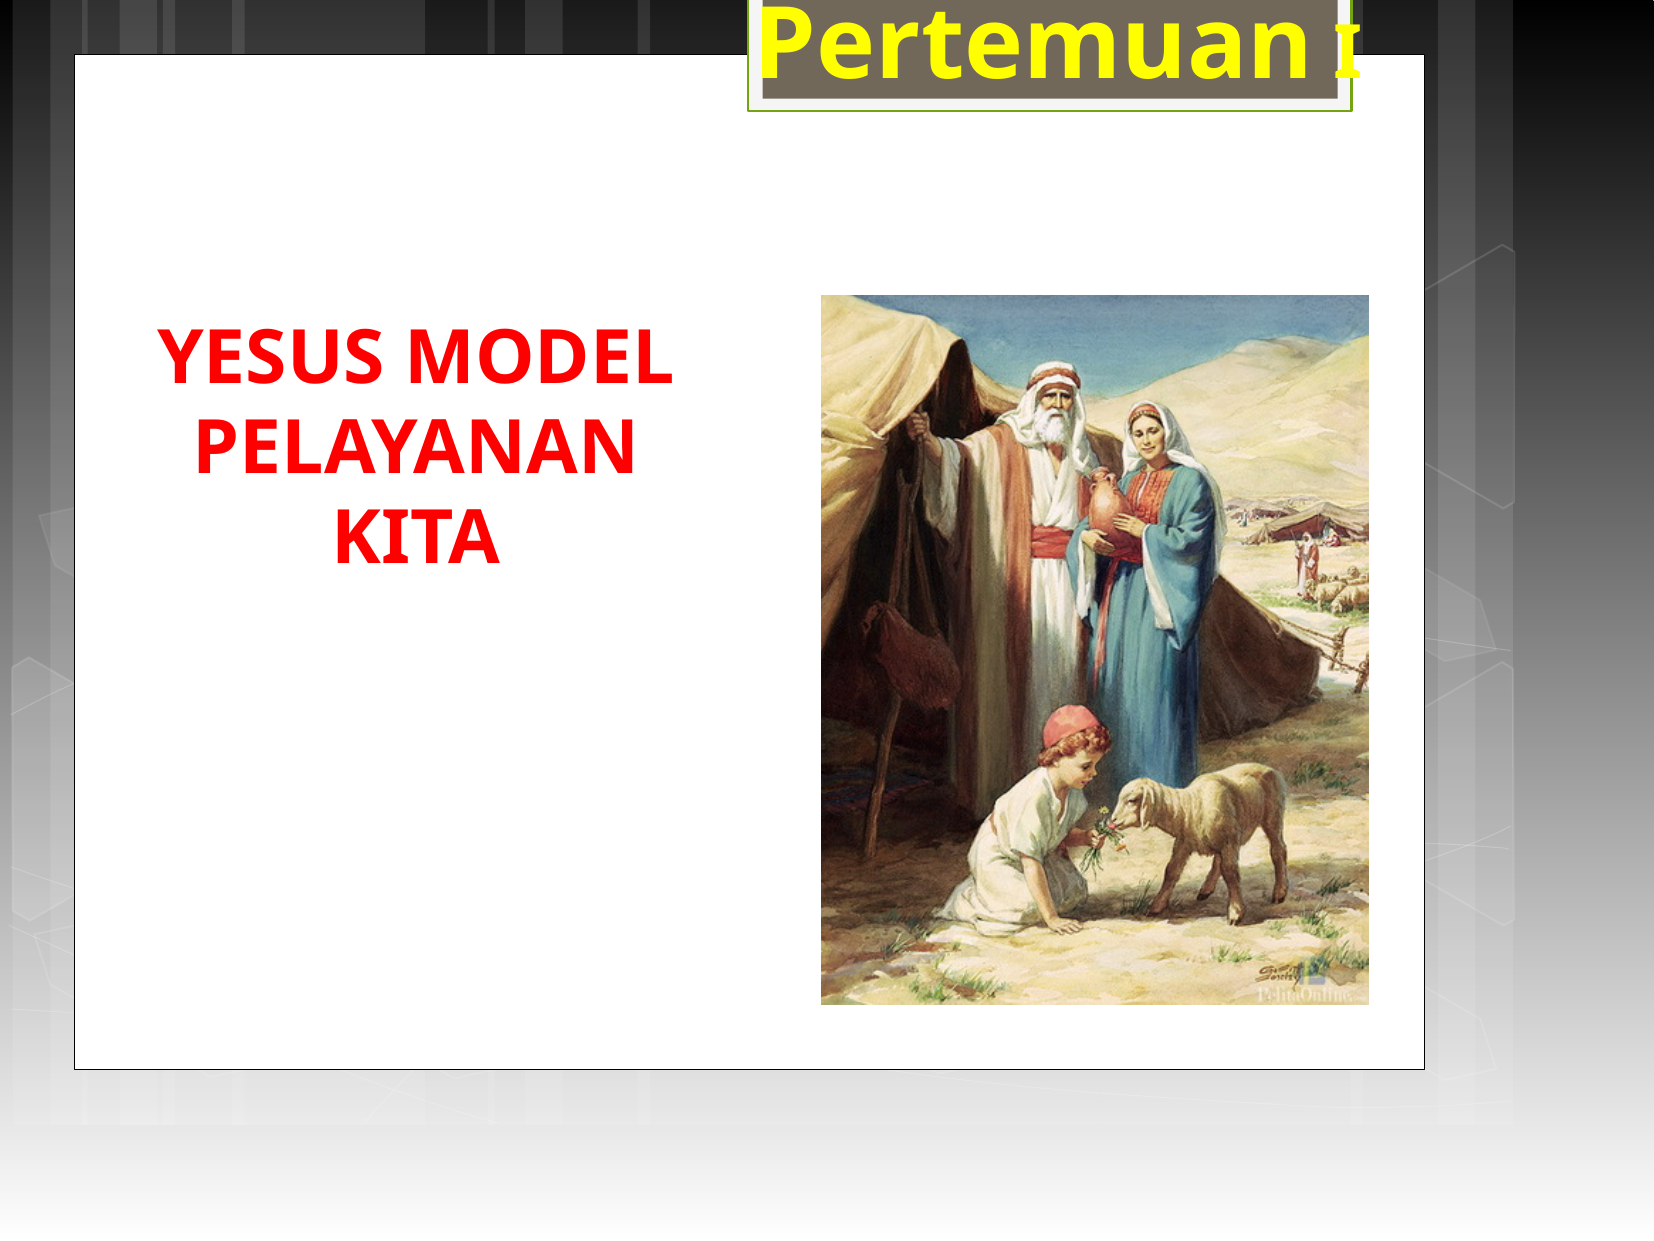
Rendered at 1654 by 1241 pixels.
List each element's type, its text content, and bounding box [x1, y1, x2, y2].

text_box Pertemuan I [738, 0, 1378, 107]
picture [821, 295, 1369, 1005]
list YESUS MODEL PELAYANAN KITA [101, 301, 720, 872]
